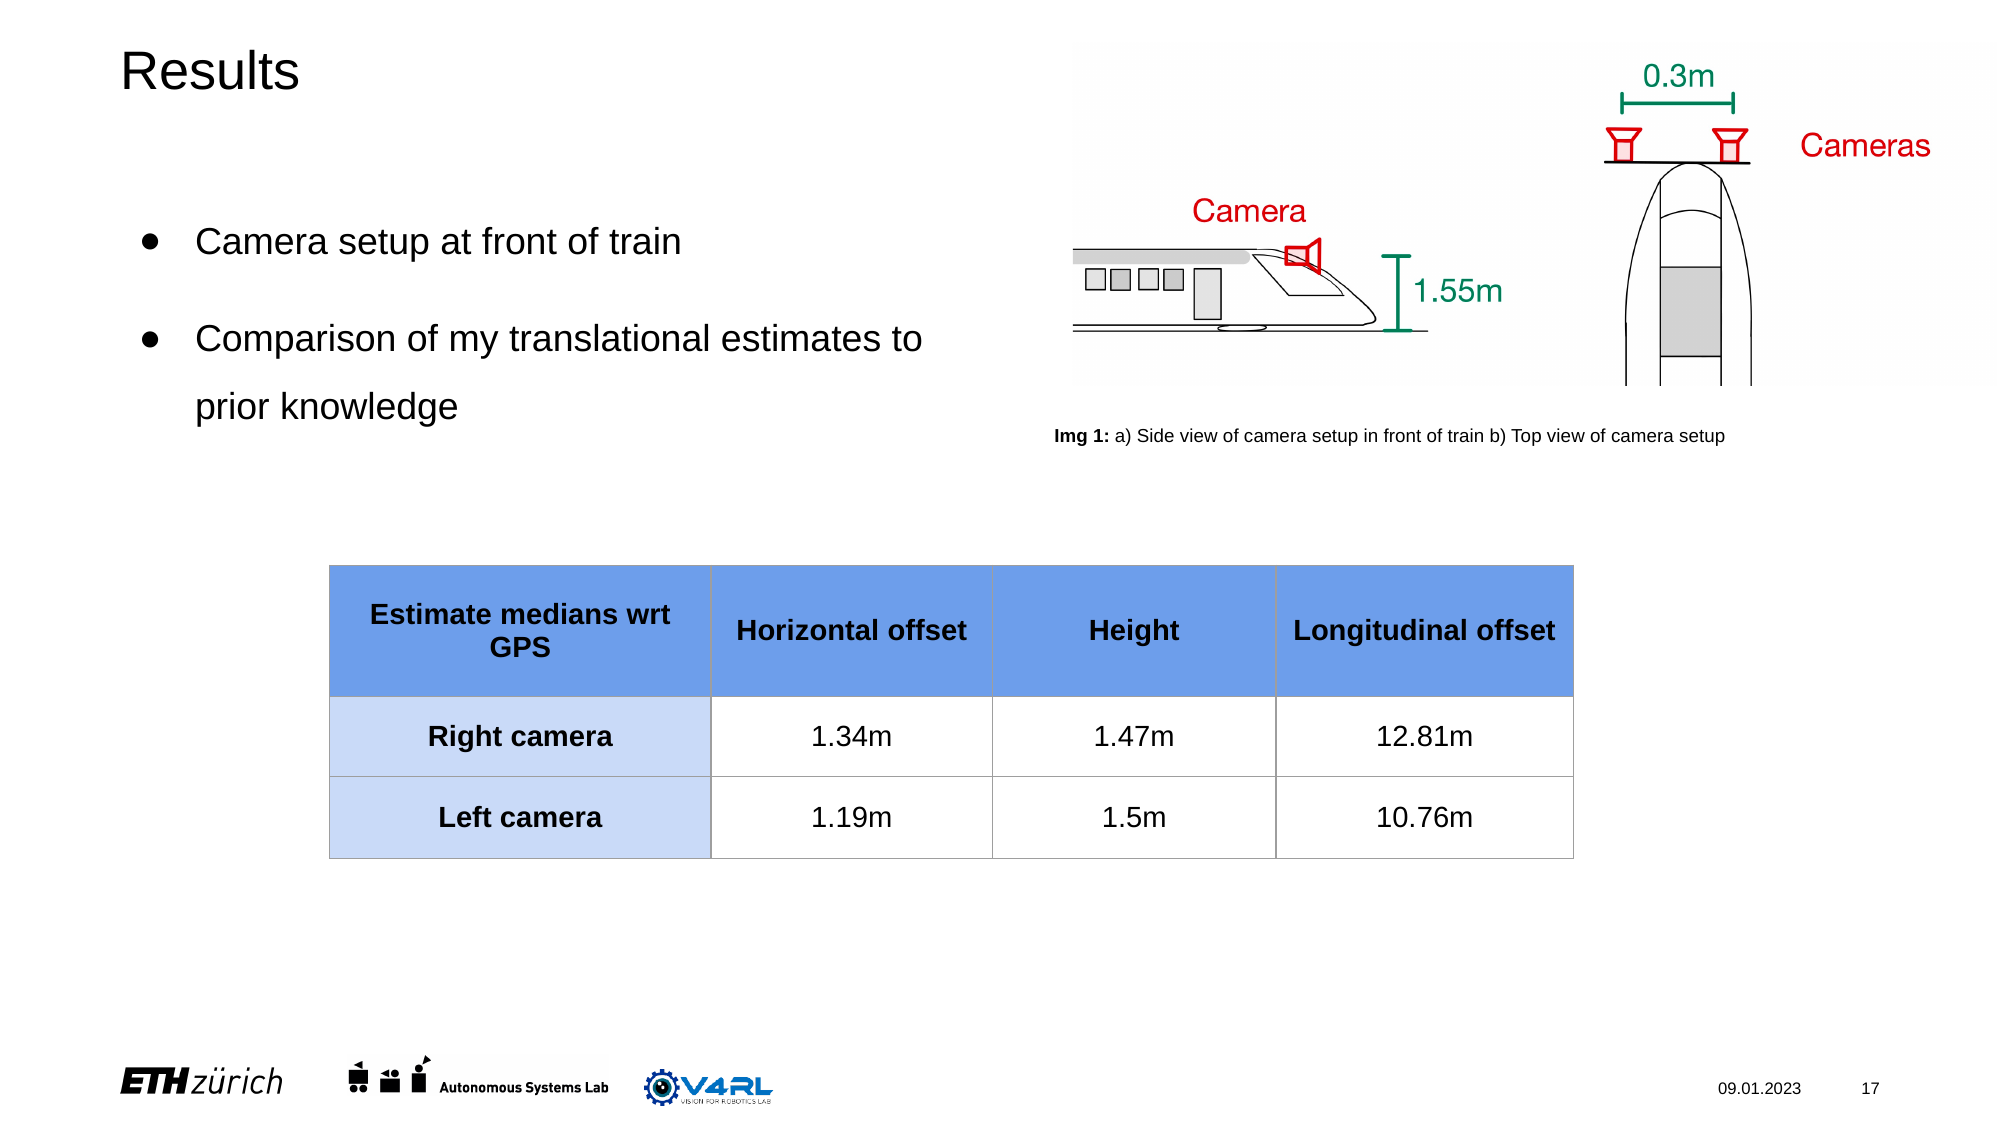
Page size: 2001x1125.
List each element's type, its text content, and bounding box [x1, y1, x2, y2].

table_cell 1.34m [712, 697, 992, 776]
picture [1072, 42, 1997, 386]
picture [120, 1067, 282, 1094]
table_cell Right camera [330, 697, 710, 776]
table_header Longitudinal offset [1277, 566, 1573, 696]
table_cell 10.76m [1277, 777, 1573, 858]
table_cell 1.5m [993, 777, 1275, 858]
slide_number <number> [1827, 1069, 1880, 1106]
text_box Img 1: a) Side view of camera setup in front of train b) Top view of camera setup [1039, 408, 1778, 462]
table_header Horizontal offset [712, 566, 992, 696]
slide_number 09.01.2023 [1718, 1069, 1819, 1106]
picture [644, 1069, 776, 1106]
title Results [120, 42, 1072, 191]
table_cell 1.47m [993, 697, 1275, 776]
list Camera setup at front of train Comparison of my translational estimates to prior knowledge [120, 194, 945, 514]
table_cell Left camera [330, 777, 710, 858]
table_header Height [993, 566, 1275, 696]
table_cell 1.19m [712, 777, 992, 858]
table_header Estimate medians wrt GPS [330, 566, 710, 696]
table_cell 12.81m [1277, 697, 1573, 776]
